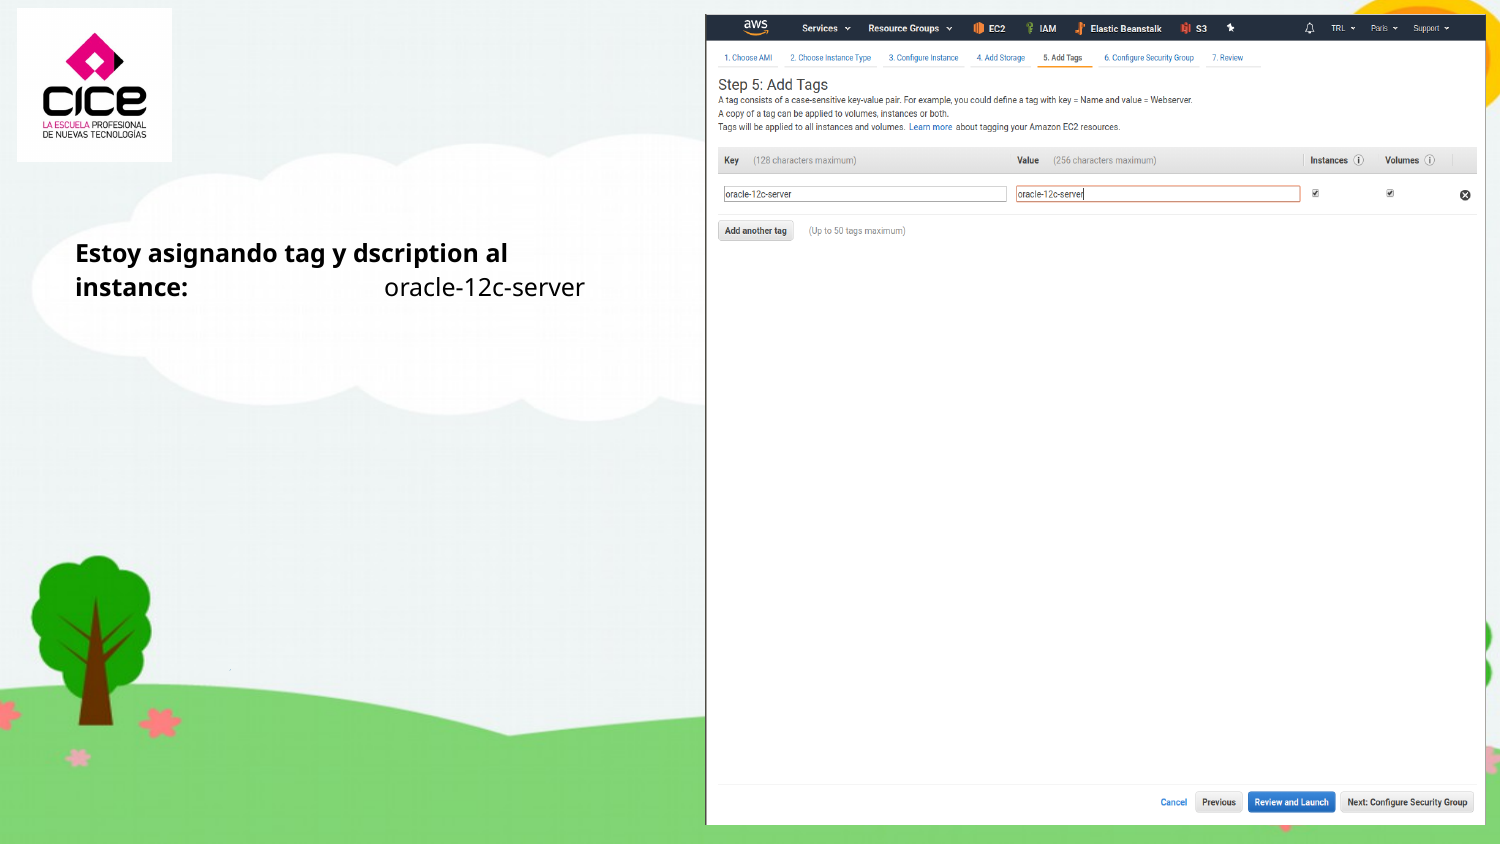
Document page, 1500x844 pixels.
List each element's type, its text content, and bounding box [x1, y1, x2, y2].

picture [0, 0, 1500, 844]
title Estoy asignando tag y dscription al instance: oracle-12c-server [75, 240, 616, 301]
